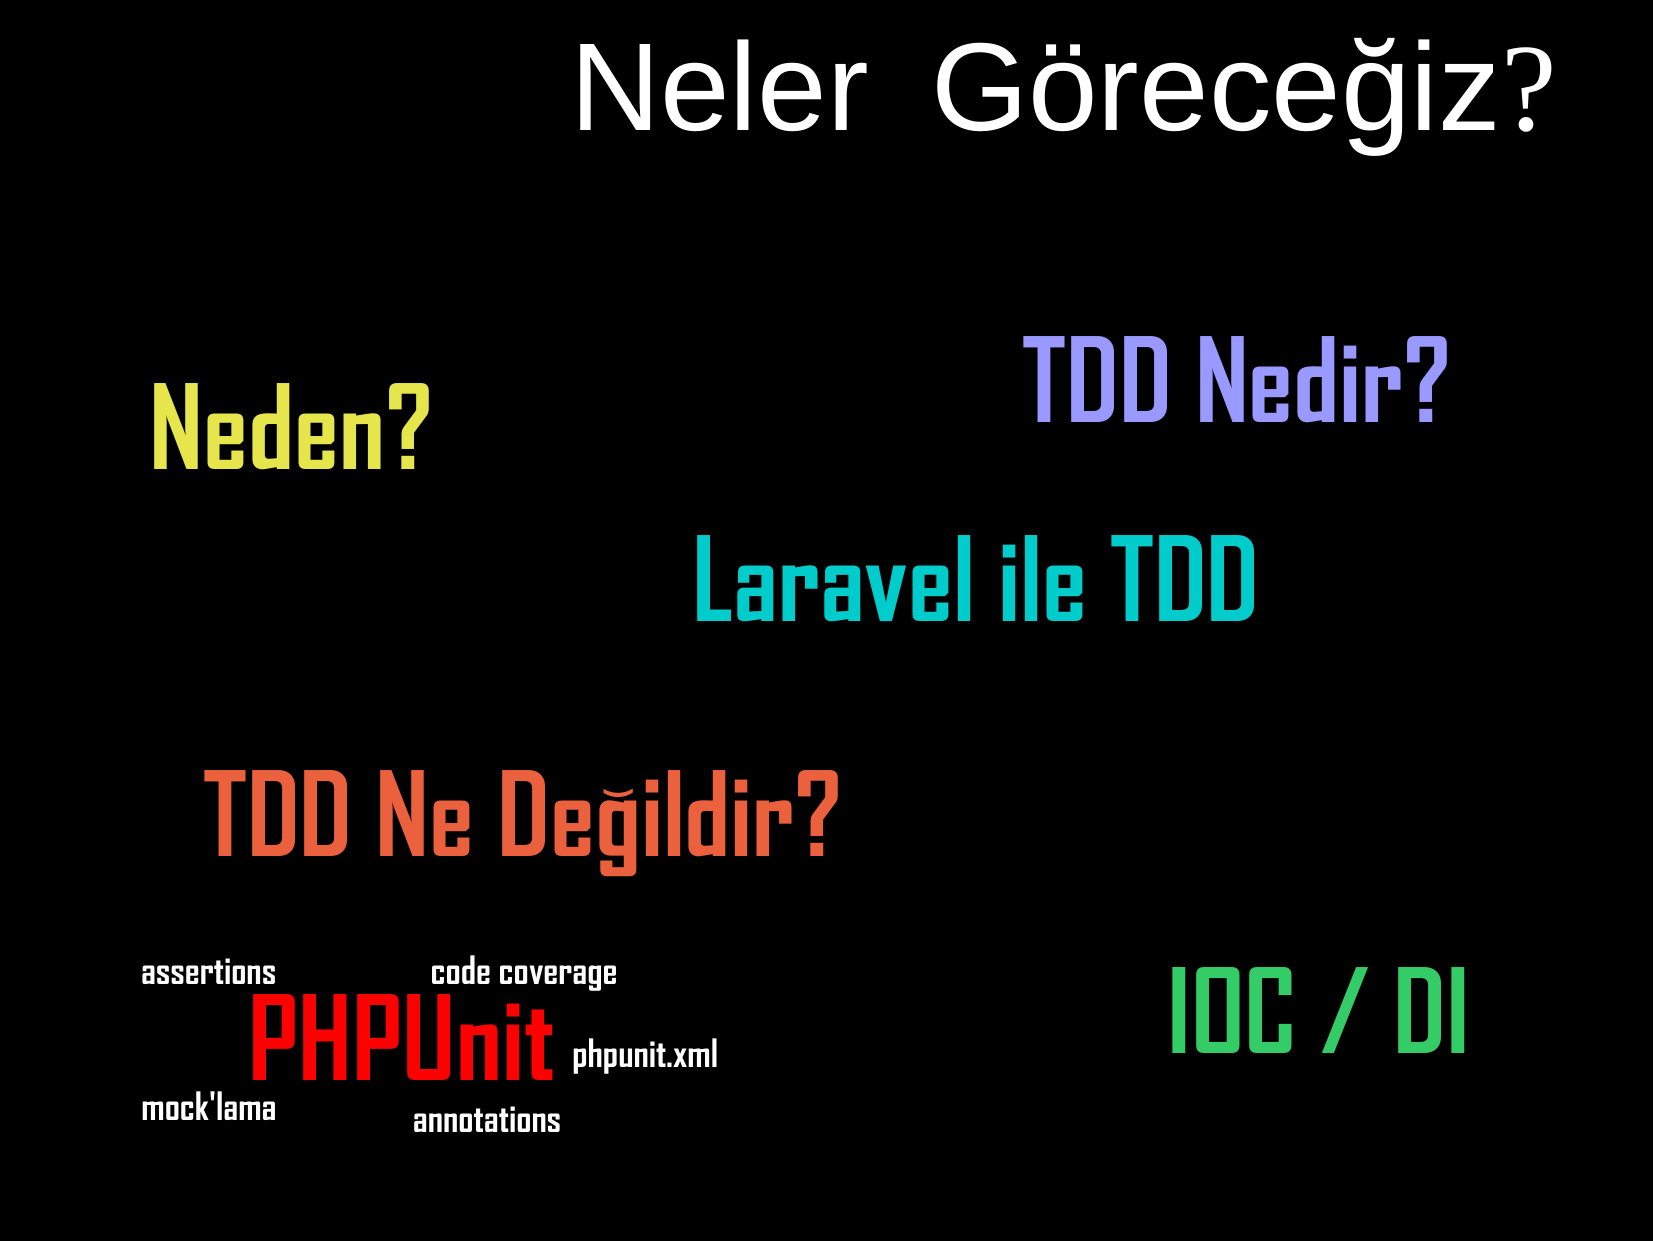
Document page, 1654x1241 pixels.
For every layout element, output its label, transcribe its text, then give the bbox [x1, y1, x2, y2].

text_box TDD Nedir? [1007, 302, 1467, 453]
text_box PHPUnit [233, 960, 571, 1111]
text_box code coverage [415, 939, 633, 1000]
text_box Neler Göreceğiz? [555, 36, 1098, 201]
text_box IOC / DI [1153, 934, 1486, 1085]
text_box TDD Ne Değildir? [188, 736, 858, 887]
text_box Neden? [135, 349, 448, 500]
text_box mock'lama [126, 1075, 292, 1136]
text_box assertions [126, 939, 293, 1000]
text_box phpunit.xml [557, 1022, 734, 1083]
text_box annotations [398, 1087, 577, 1148]
text_box Laravel ile TDD [677, 501, 1275, 652]
